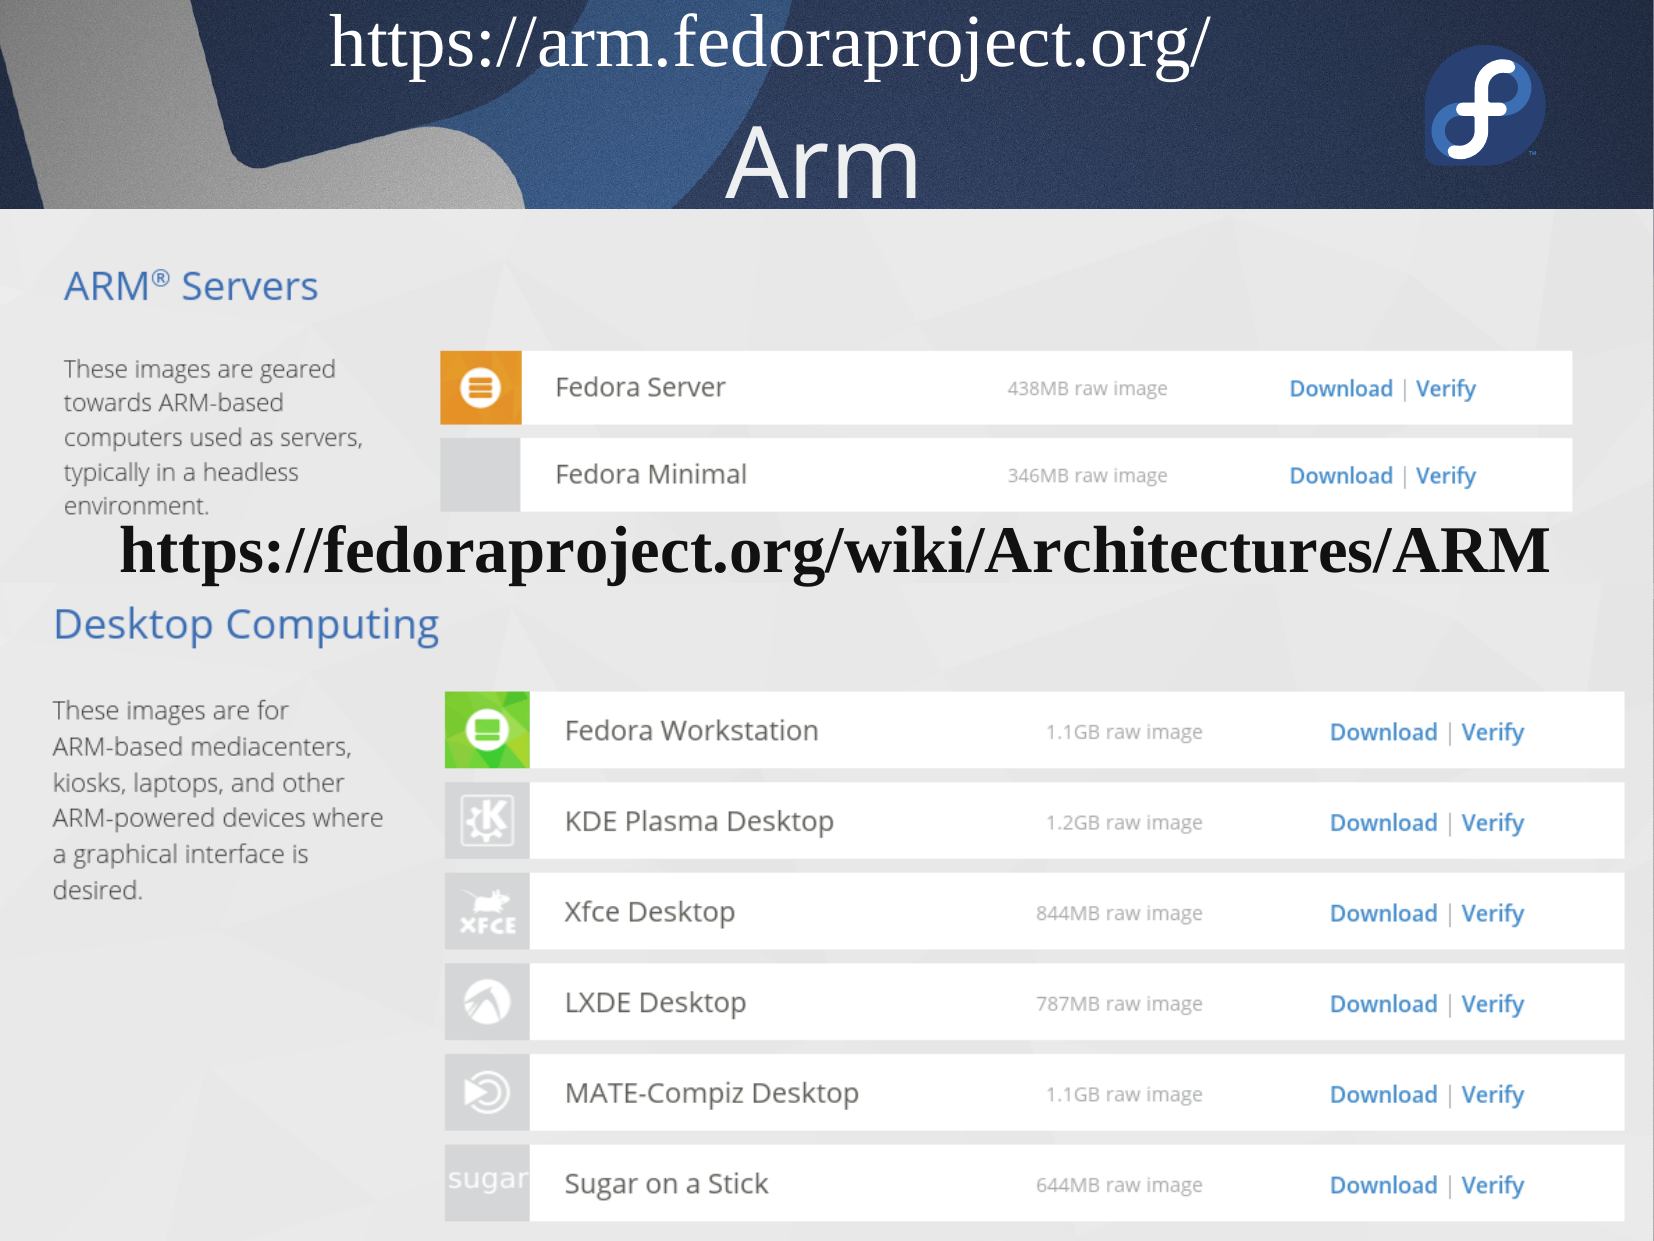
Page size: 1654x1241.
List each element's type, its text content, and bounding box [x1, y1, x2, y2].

text_box Arm [86, 59, 1563, 209]
picture [0, 0, 1654, 1241]
text_box https://fedoraproject.org/wiki/Architectures/ARM [105, 505, 1654, 676]
text_box https://arm.fedoraproject.org/ [315, 0, 1417, 181]
